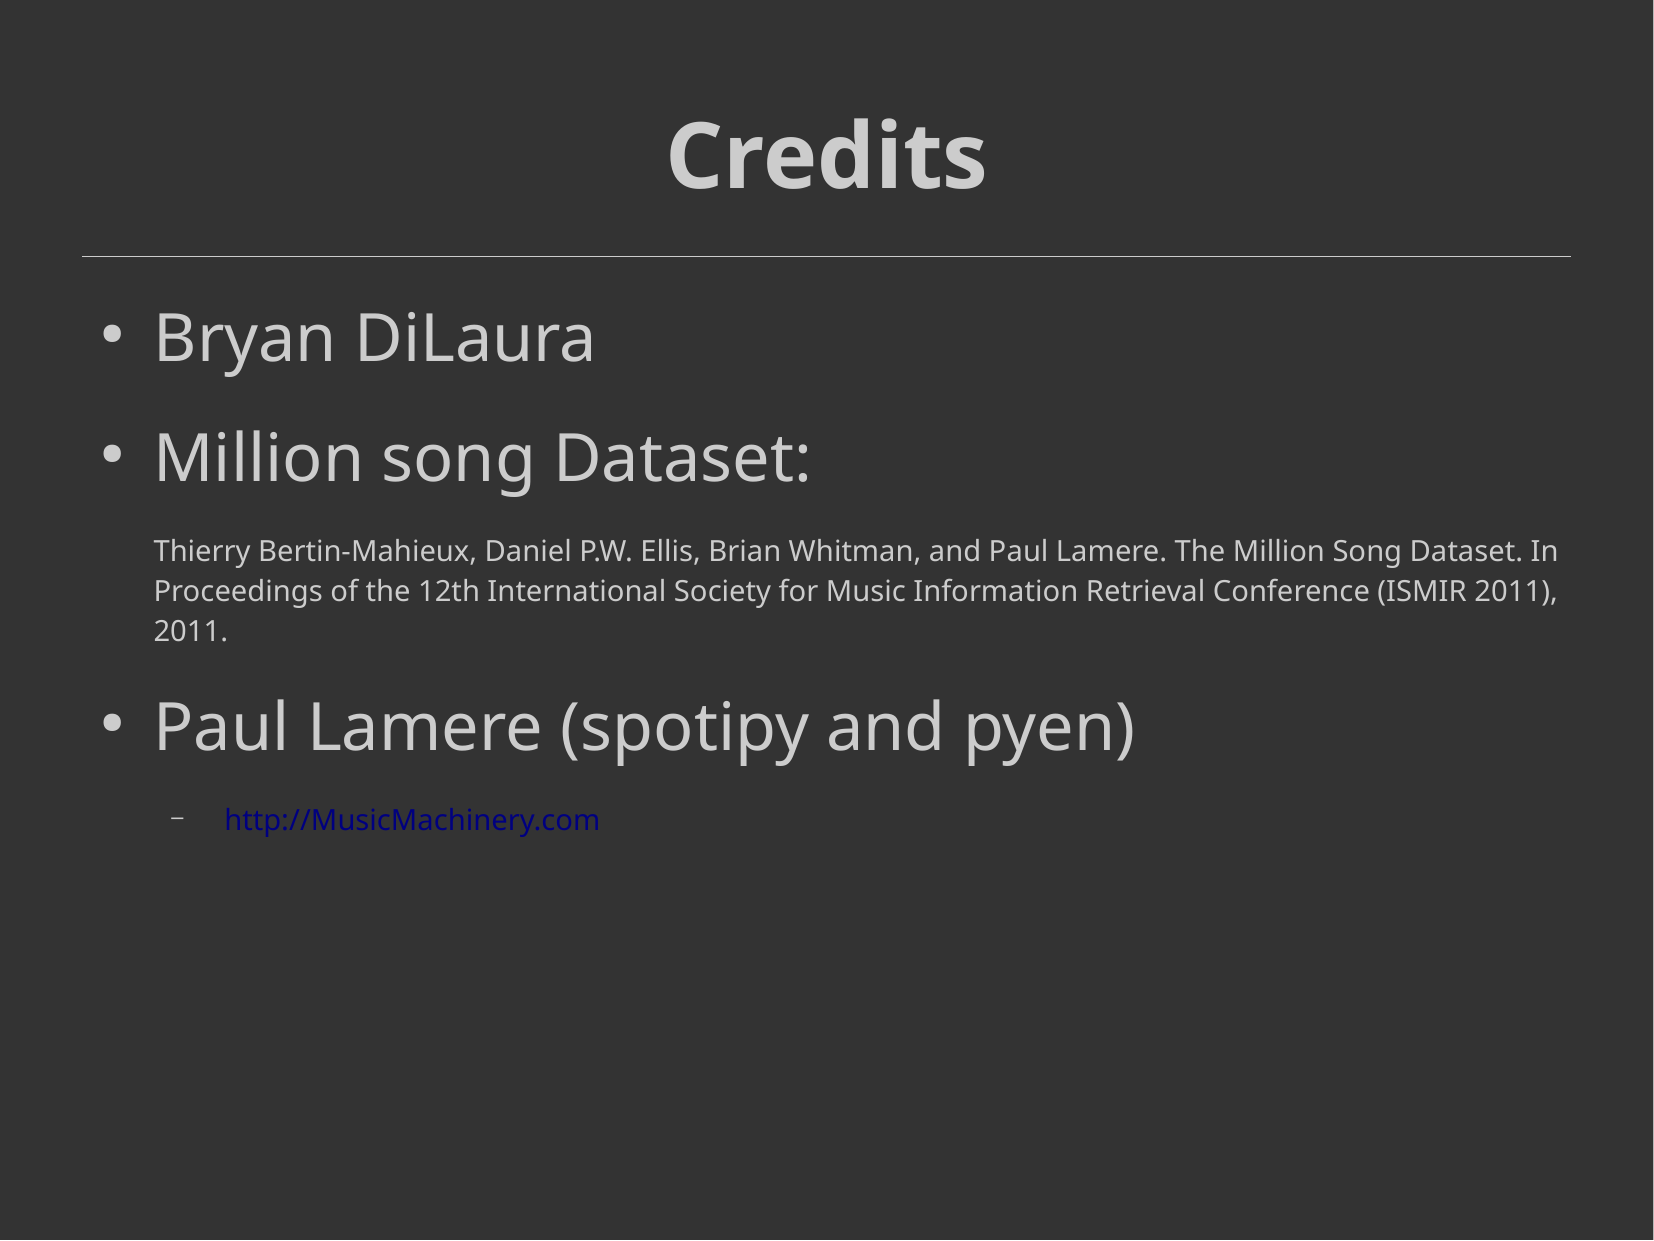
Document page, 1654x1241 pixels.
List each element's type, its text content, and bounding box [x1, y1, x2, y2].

title Credits [82, 49, 1571, 257]
list Bryan DiLaura Million song Dataset: Thierry Bertin-Mahieux, Daniel P.W. Ellis, Brian Whitman, and Paul Lamere. The Million Song Dataset. In Proceedings of the 12th International Society for Music Information Retrieval Conference (ISMIR 2011), 2011. Paul Lamere (spotipy and pyen) http://MusicMachinery.com [82, 290, 1571, 1010]
